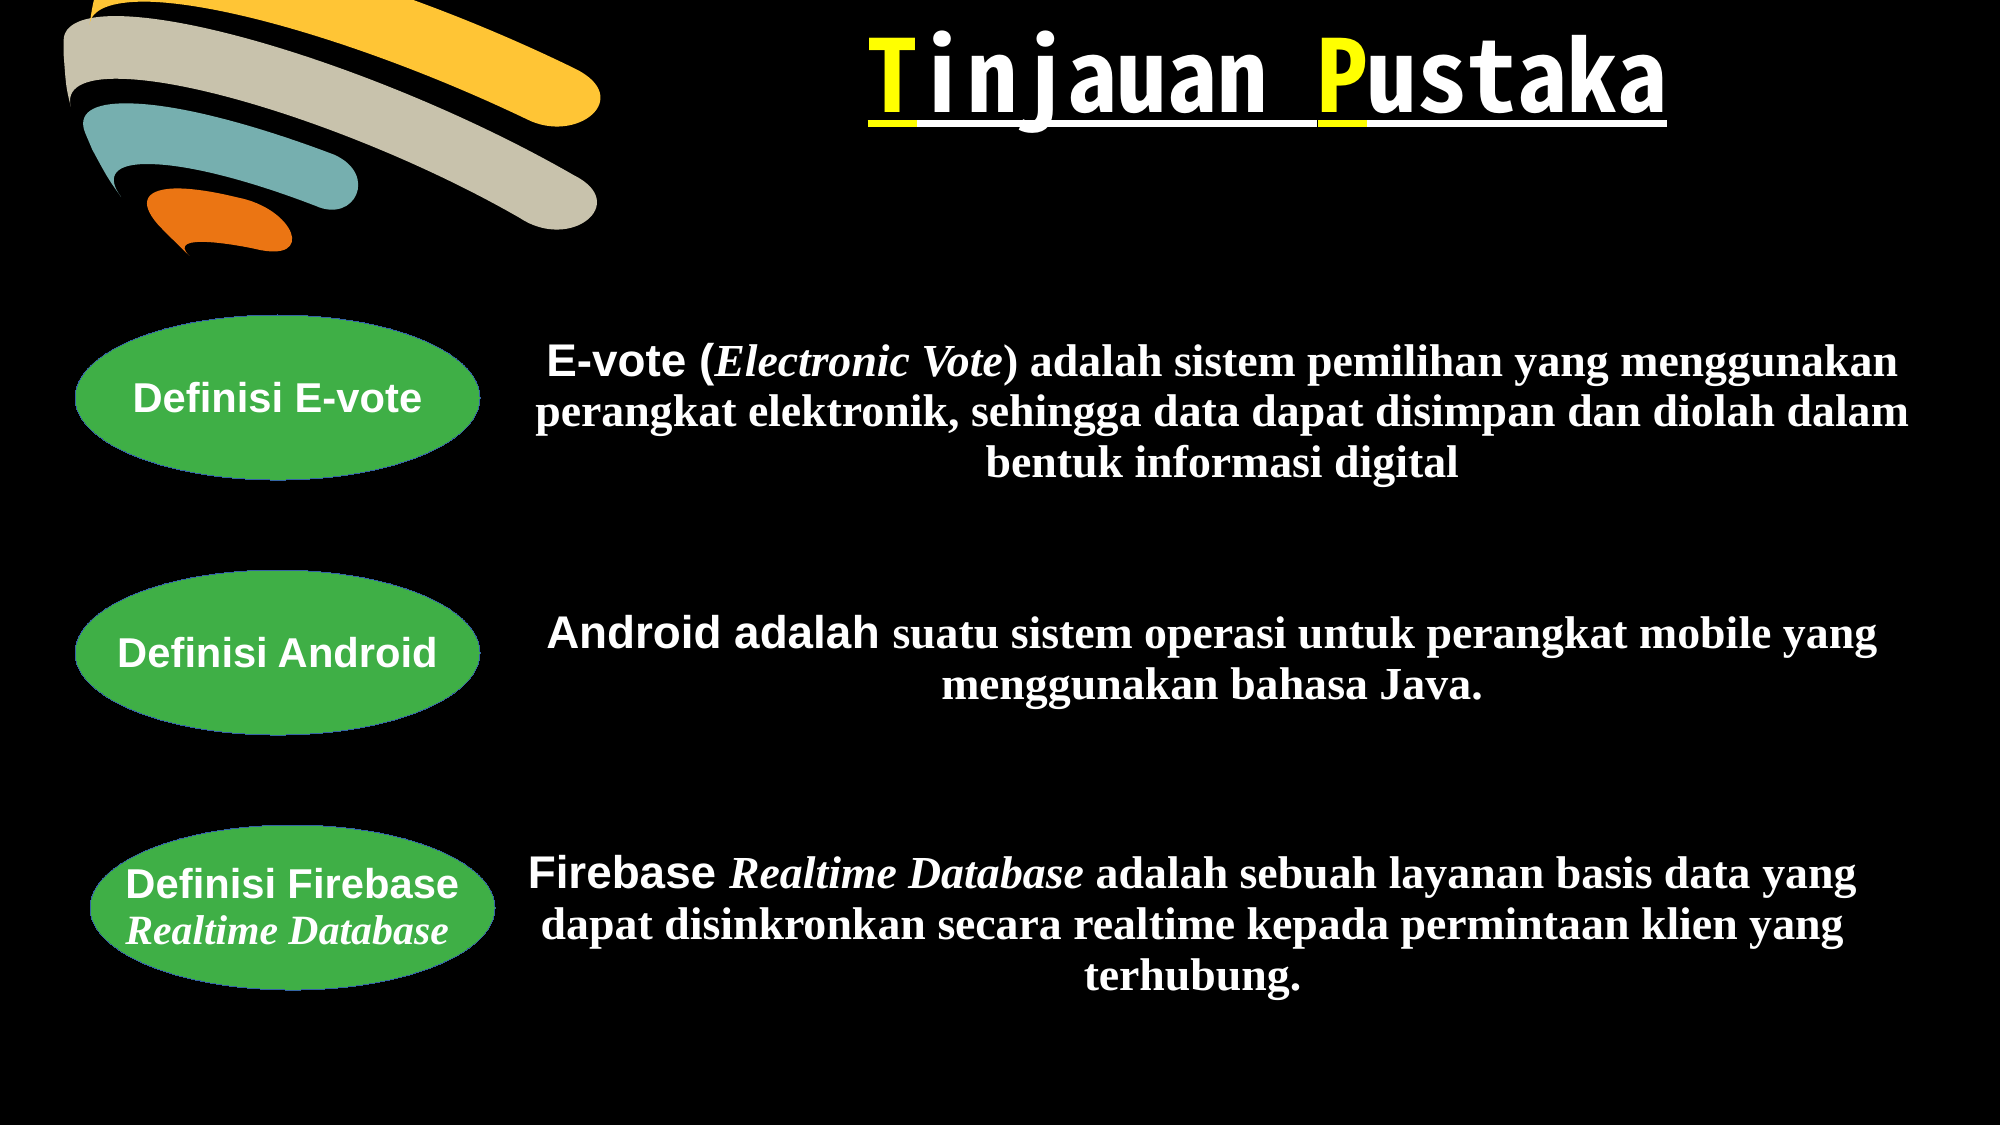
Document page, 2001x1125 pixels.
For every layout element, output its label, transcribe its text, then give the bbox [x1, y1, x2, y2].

text_box [63, 0, 601, 230]
text_box Definisi E-vote [75, 314, 481, 481]
text_box Definisi Android [75, 570, 481, 736]
text_box E-vote (Electronic Vote) adalah sistem pemilihan yang menggunakan perangkat elektronik, sehingga data dapat disimpan dan diolah dalam bentuk informasi digital [510, 327, 1936, 496]
text_box Tinjauan Pustaka [750, 5, 1786, 184]
text_box [146, 188, 293, 256]
text_box Firebase Realtime Database adalah sebuah layanan basis data yang dapat disinkronkan secara realtime kepada permintaan klien yang terhubung. [480, 840, 1906, 1008]
text_box Definisi Firebase Realtime Database [90, 825, 480, 991]
text_box [83, 103, 359, 210]
text_box Android adalah suatu sistem operasi untuk perangkat mobile yang menggunakan bahasa Java. [489, 600, 1936, 718]
